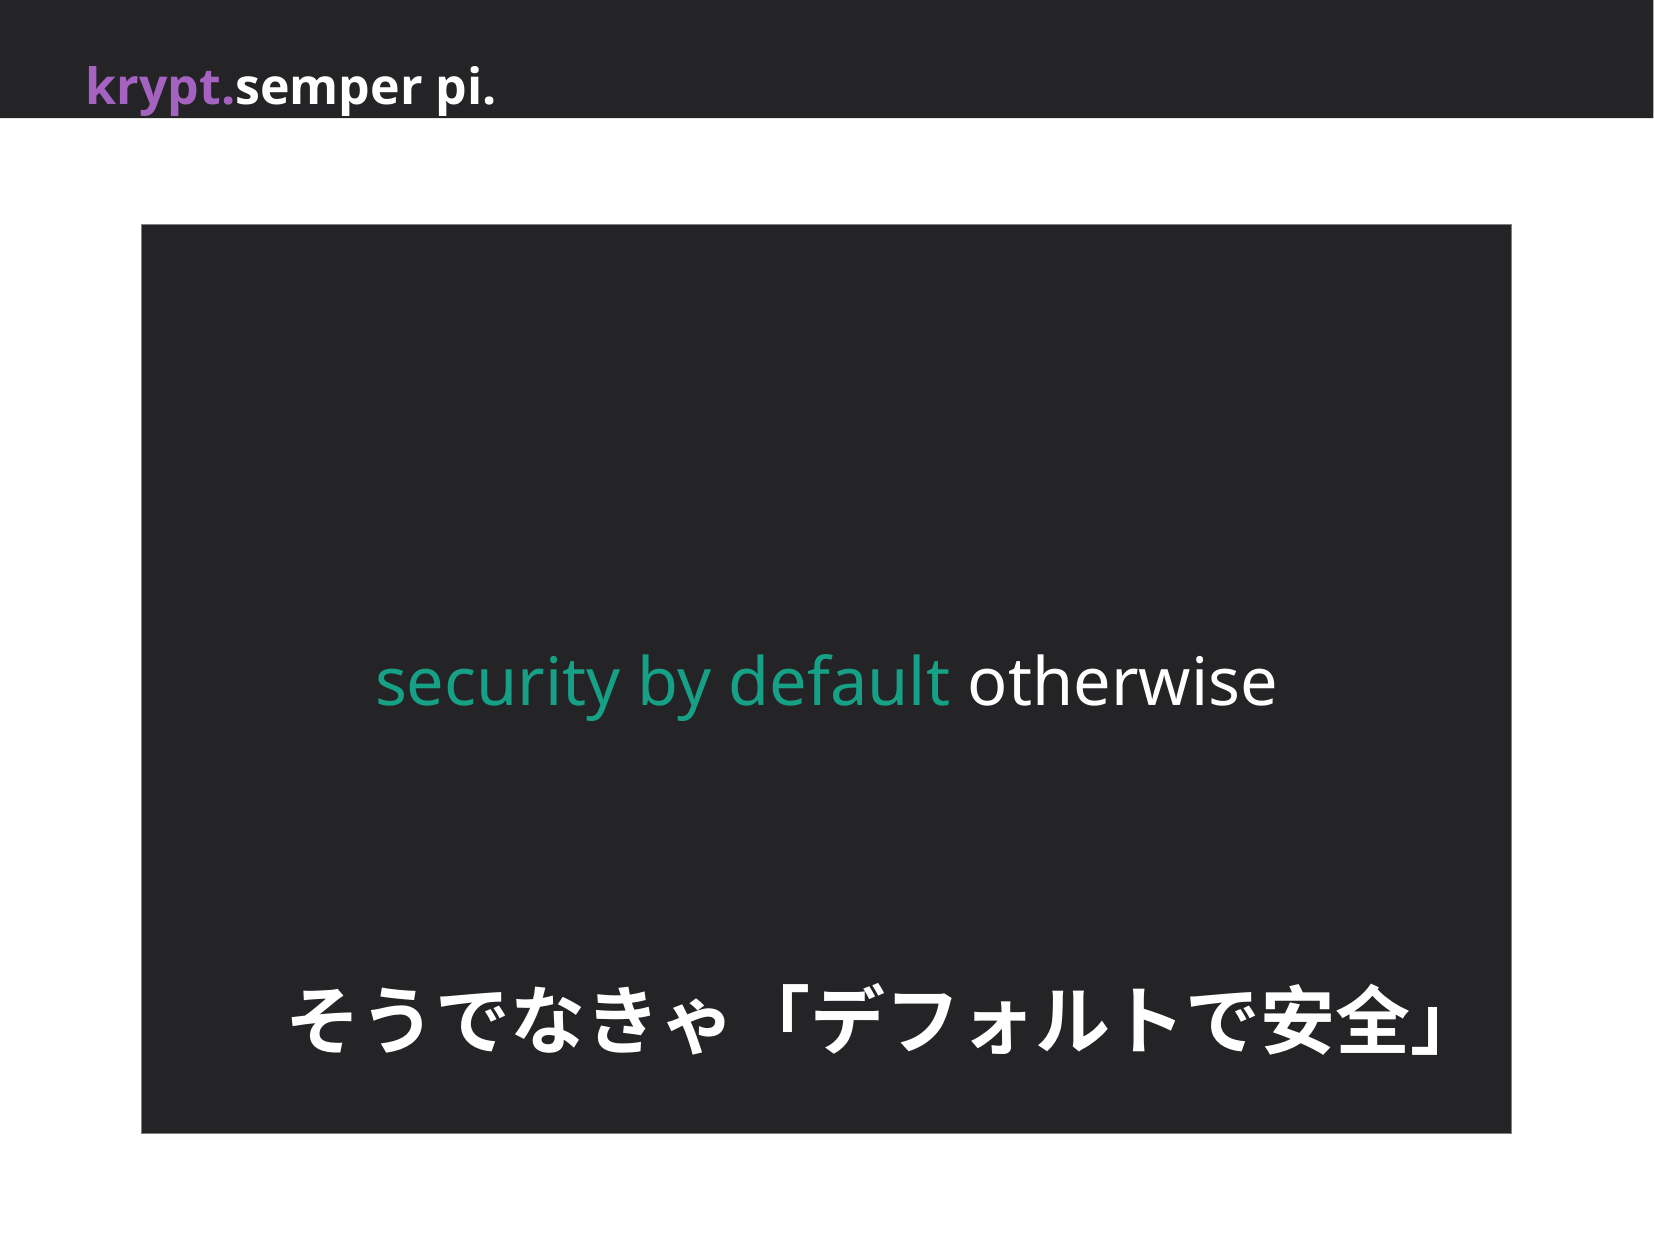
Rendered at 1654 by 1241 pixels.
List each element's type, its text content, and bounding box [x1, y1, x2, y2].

text_box [0, 0, 1654, 119]
text_box krypt.semper pi. [70, 43, 544, 119]
text_box security by default otherwise [141, 224, 1512, 1134]
text_box [165, 531, 1441, 909]
text_box そうでなきゃ「デフォルトで安全」 [153, 909, 1501, 1123]
